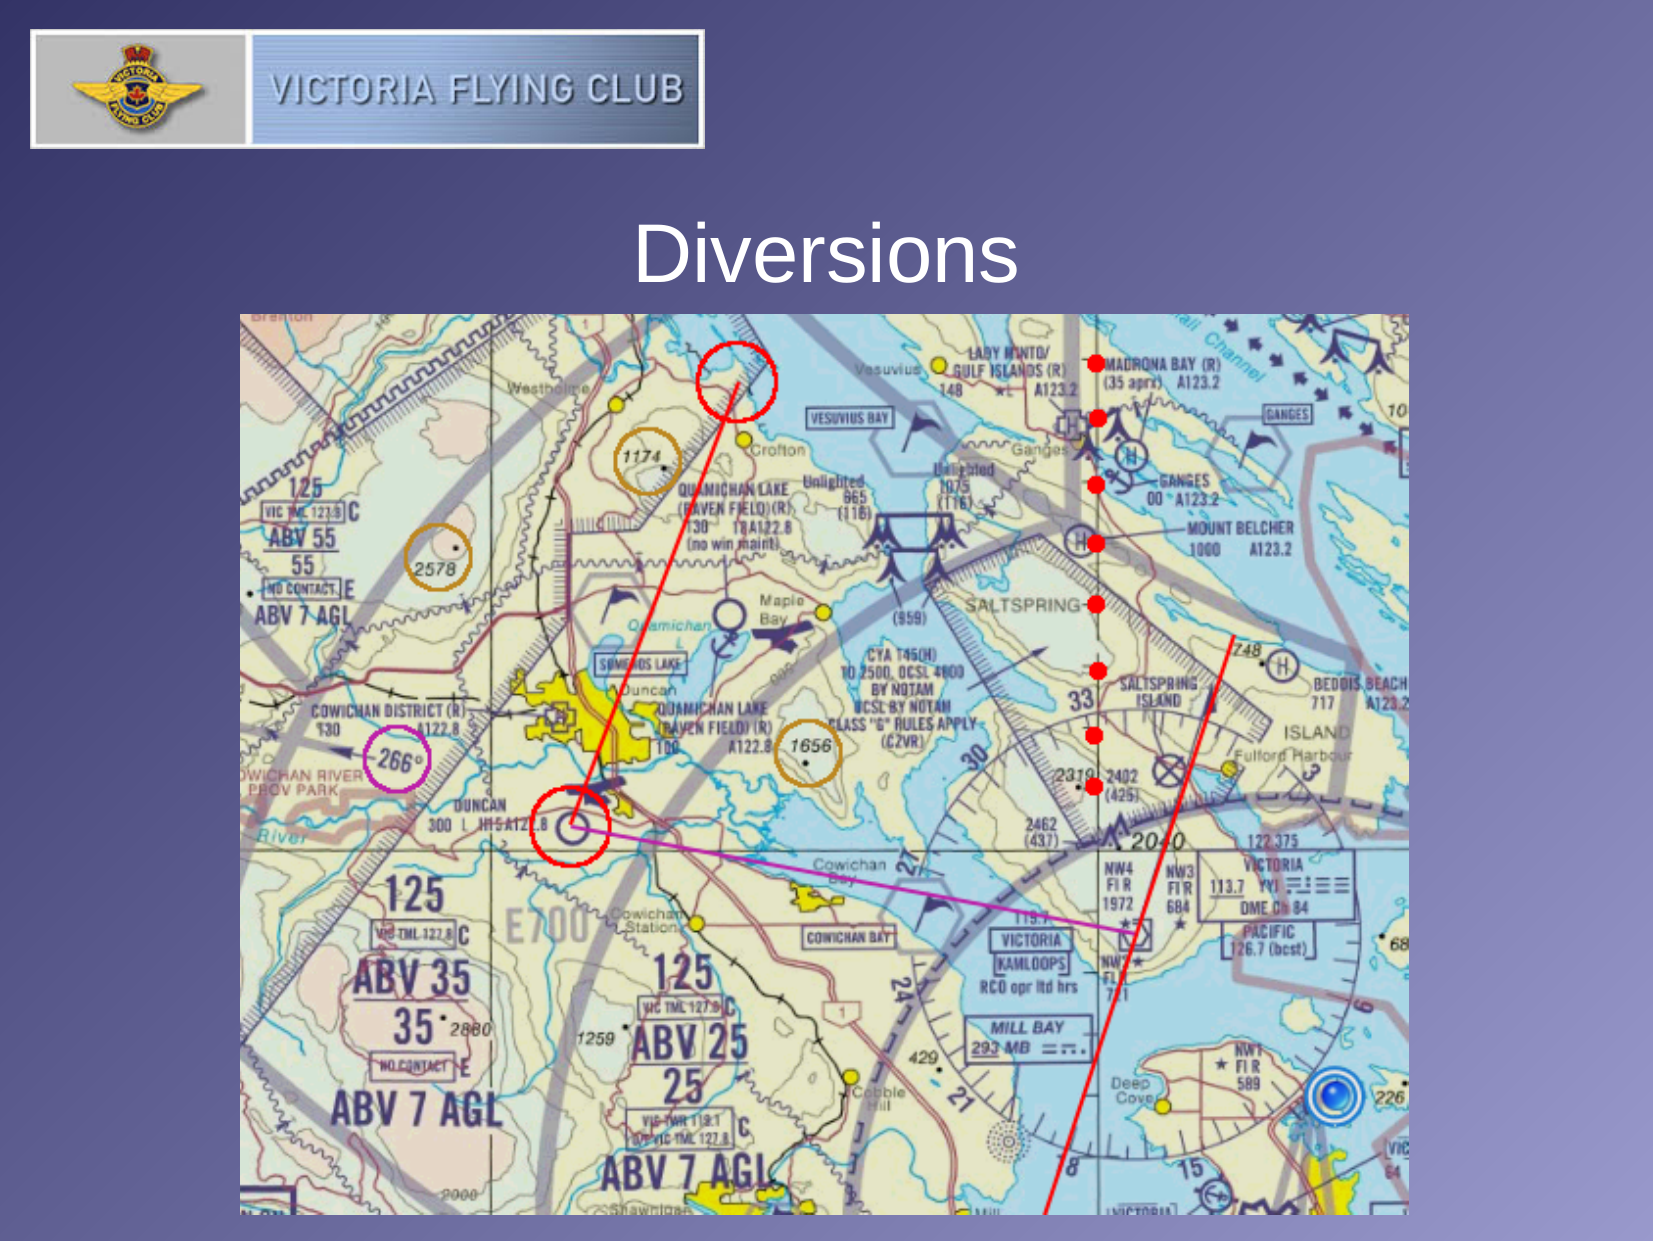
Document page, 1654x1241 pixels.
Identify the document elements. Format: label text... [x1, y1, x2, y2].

title Diversions [82, 150, 1571, 358]
picture [240, 314, 1409, 1216]
picture [30, 29, 705, 149]
